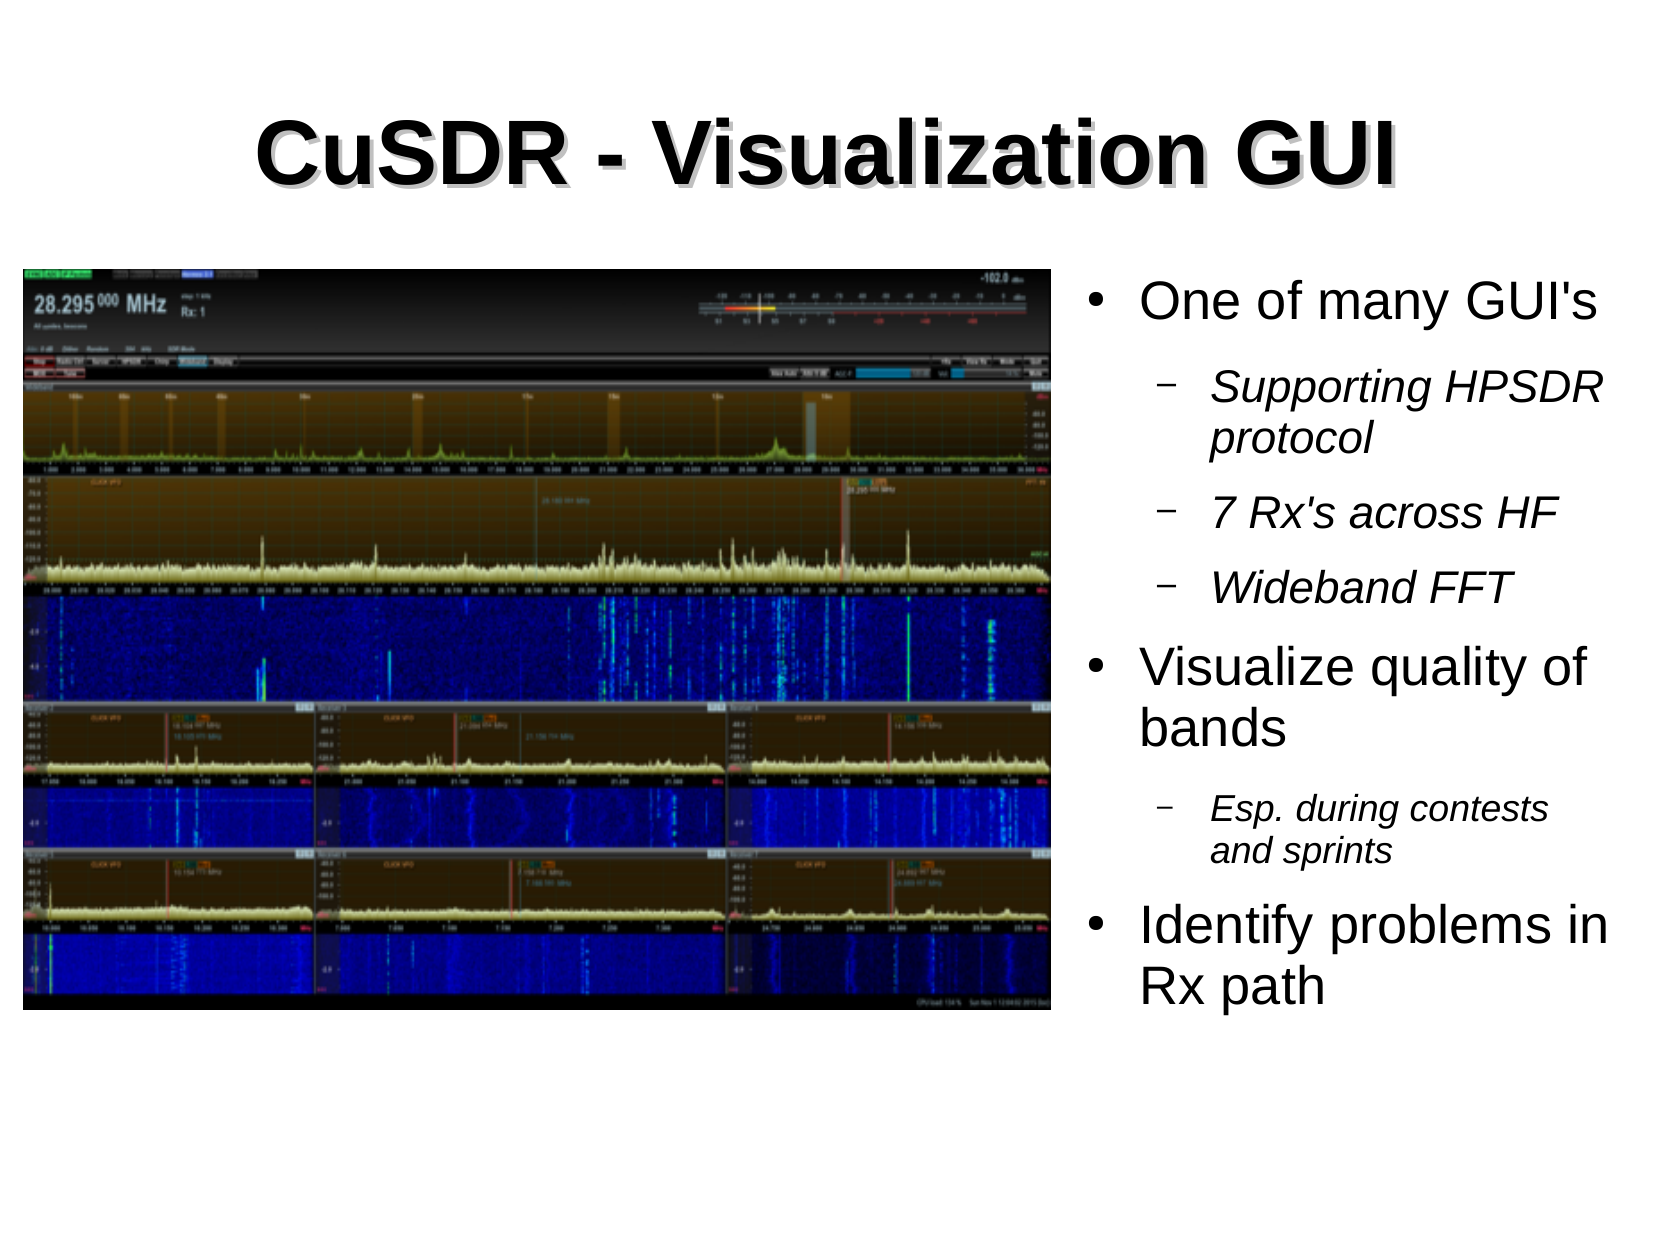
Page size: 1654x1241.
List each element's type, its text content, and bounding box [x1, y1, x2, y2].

list One of many GUI's Supporting HPSDR protocol 7 Rx's across HF Wideband FFT Visualize quality of bands Esp. during contests and sprints Identify problems in Rx path [1068, 270, 1621, 1186]
title CuSDR - Visualization GUI [82, 49, 1571, 257]
picture [23, 269, 1051, 1010]
